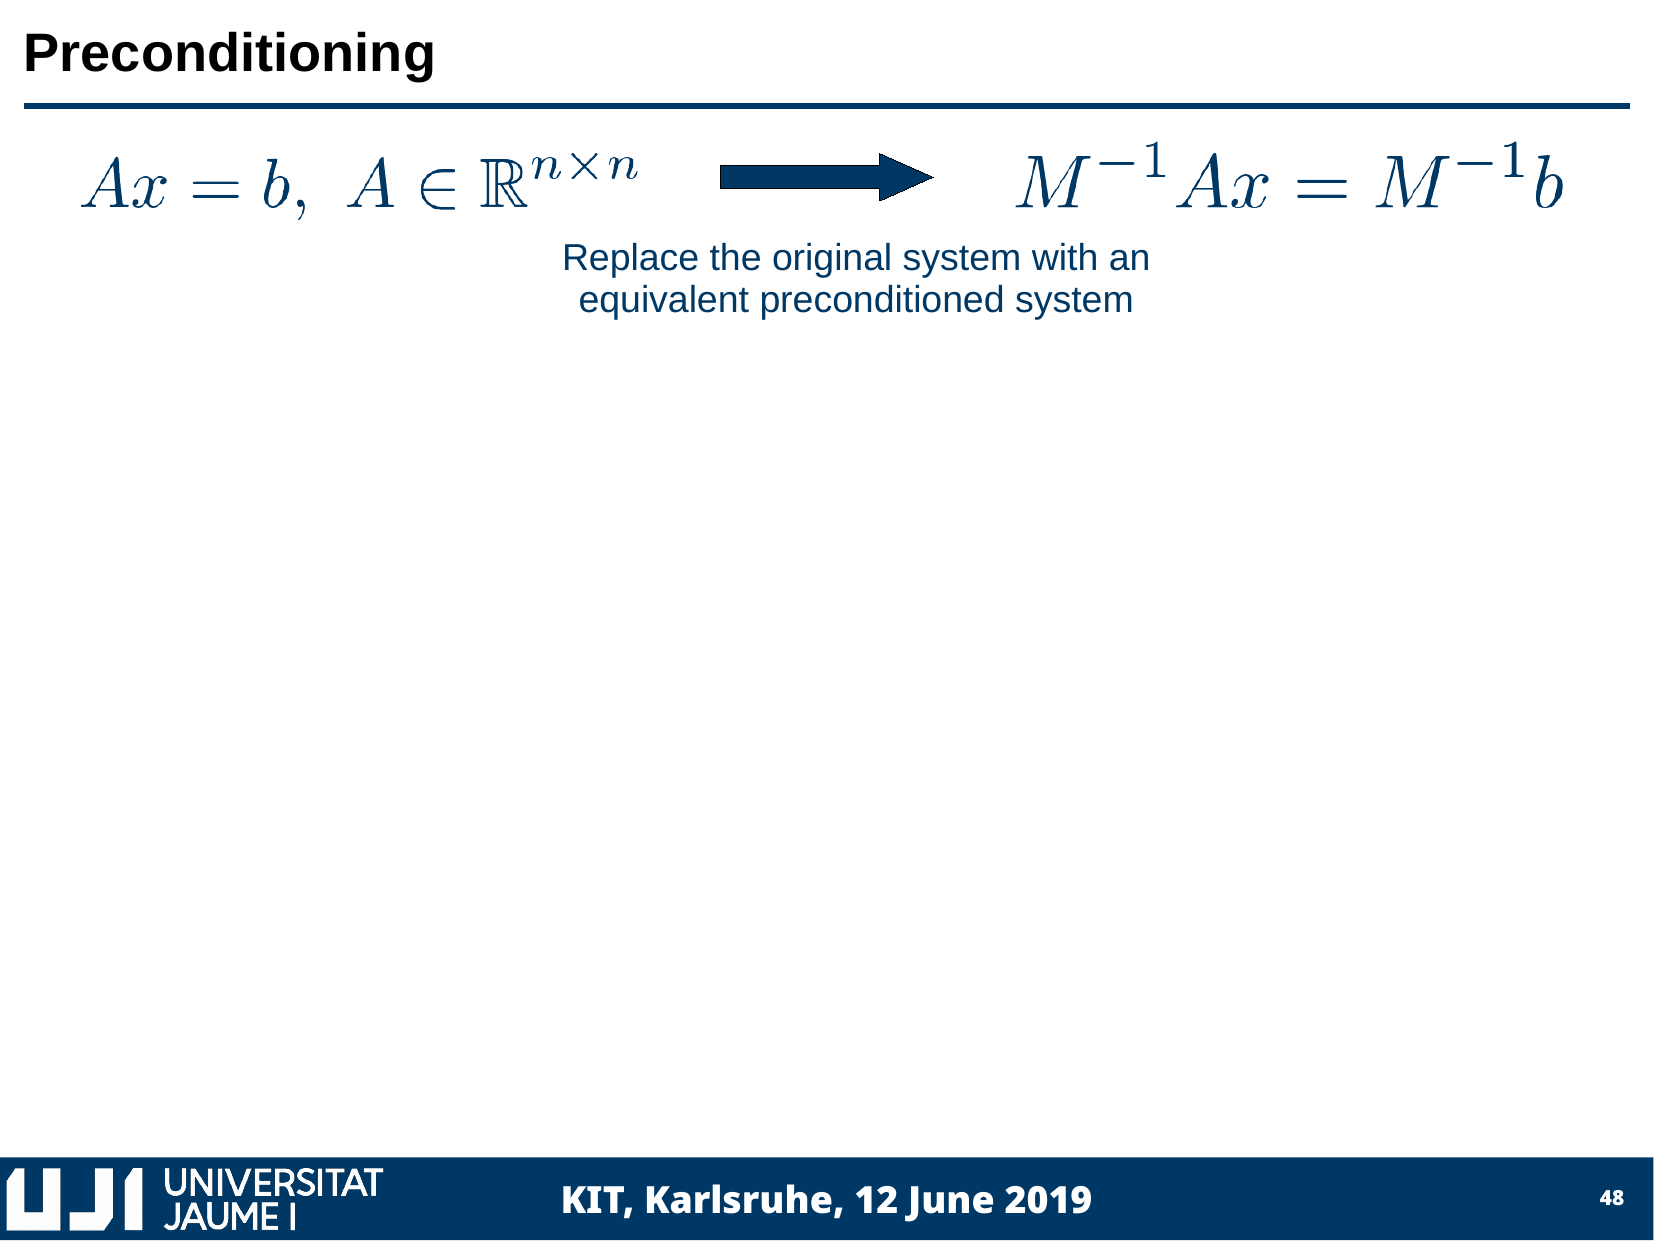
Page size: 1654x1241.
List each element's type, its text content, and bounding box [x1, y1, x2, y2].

title Preconditioning [23, 0, 1630, 107]
picture [1015, 141, 1563, 208]
picture [0, 1158, 390, 1241]
text_box [720, 153, 934, 201]
picture [81, 153, 638, 220]
list Replace the original system with an equivalent preconditioned system [437, 236, 1205, 343]
